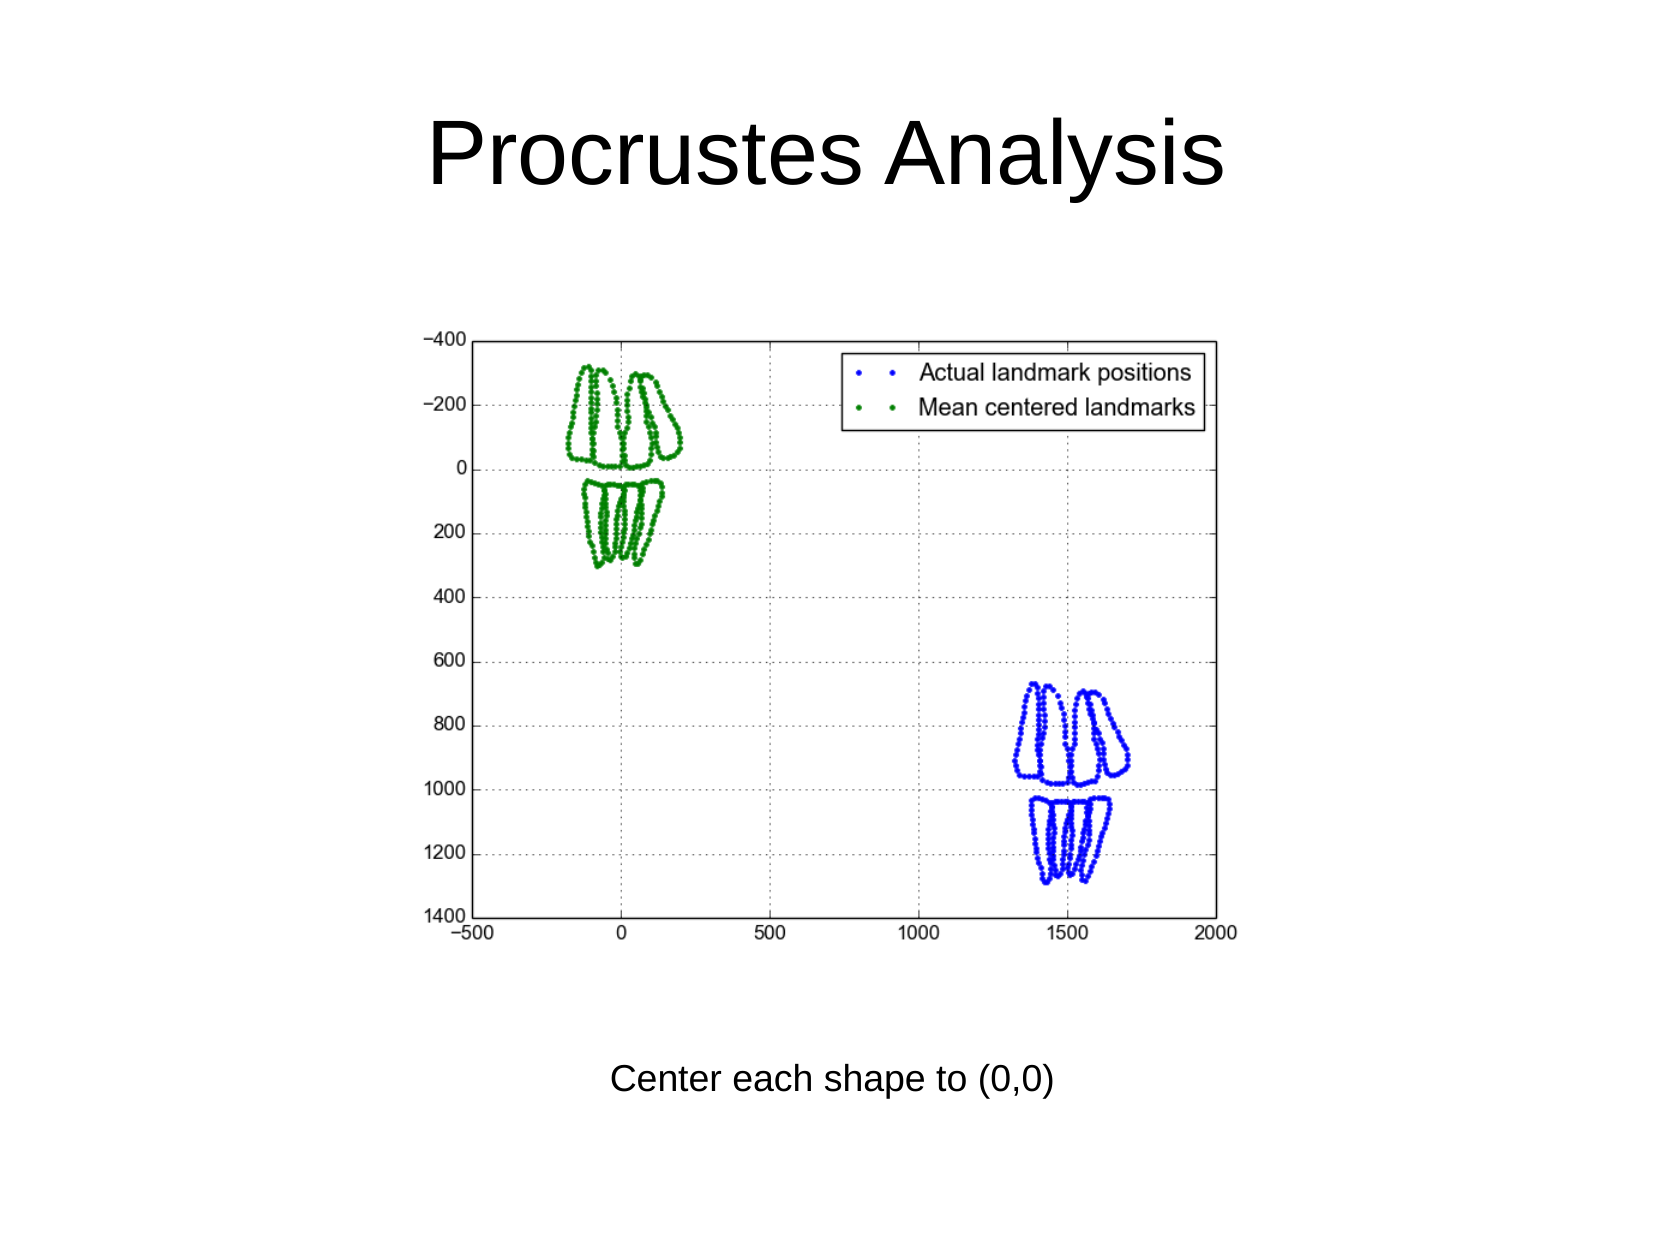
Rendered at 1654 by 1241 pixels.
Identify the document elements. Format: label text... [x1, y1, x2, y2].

title Procrustes Analysis [82, 49, 1571, 257]
picture [352, 269, 1312, 990]
text_box Center each shape to (0,0) [450, 1050, 1216, 1107]
